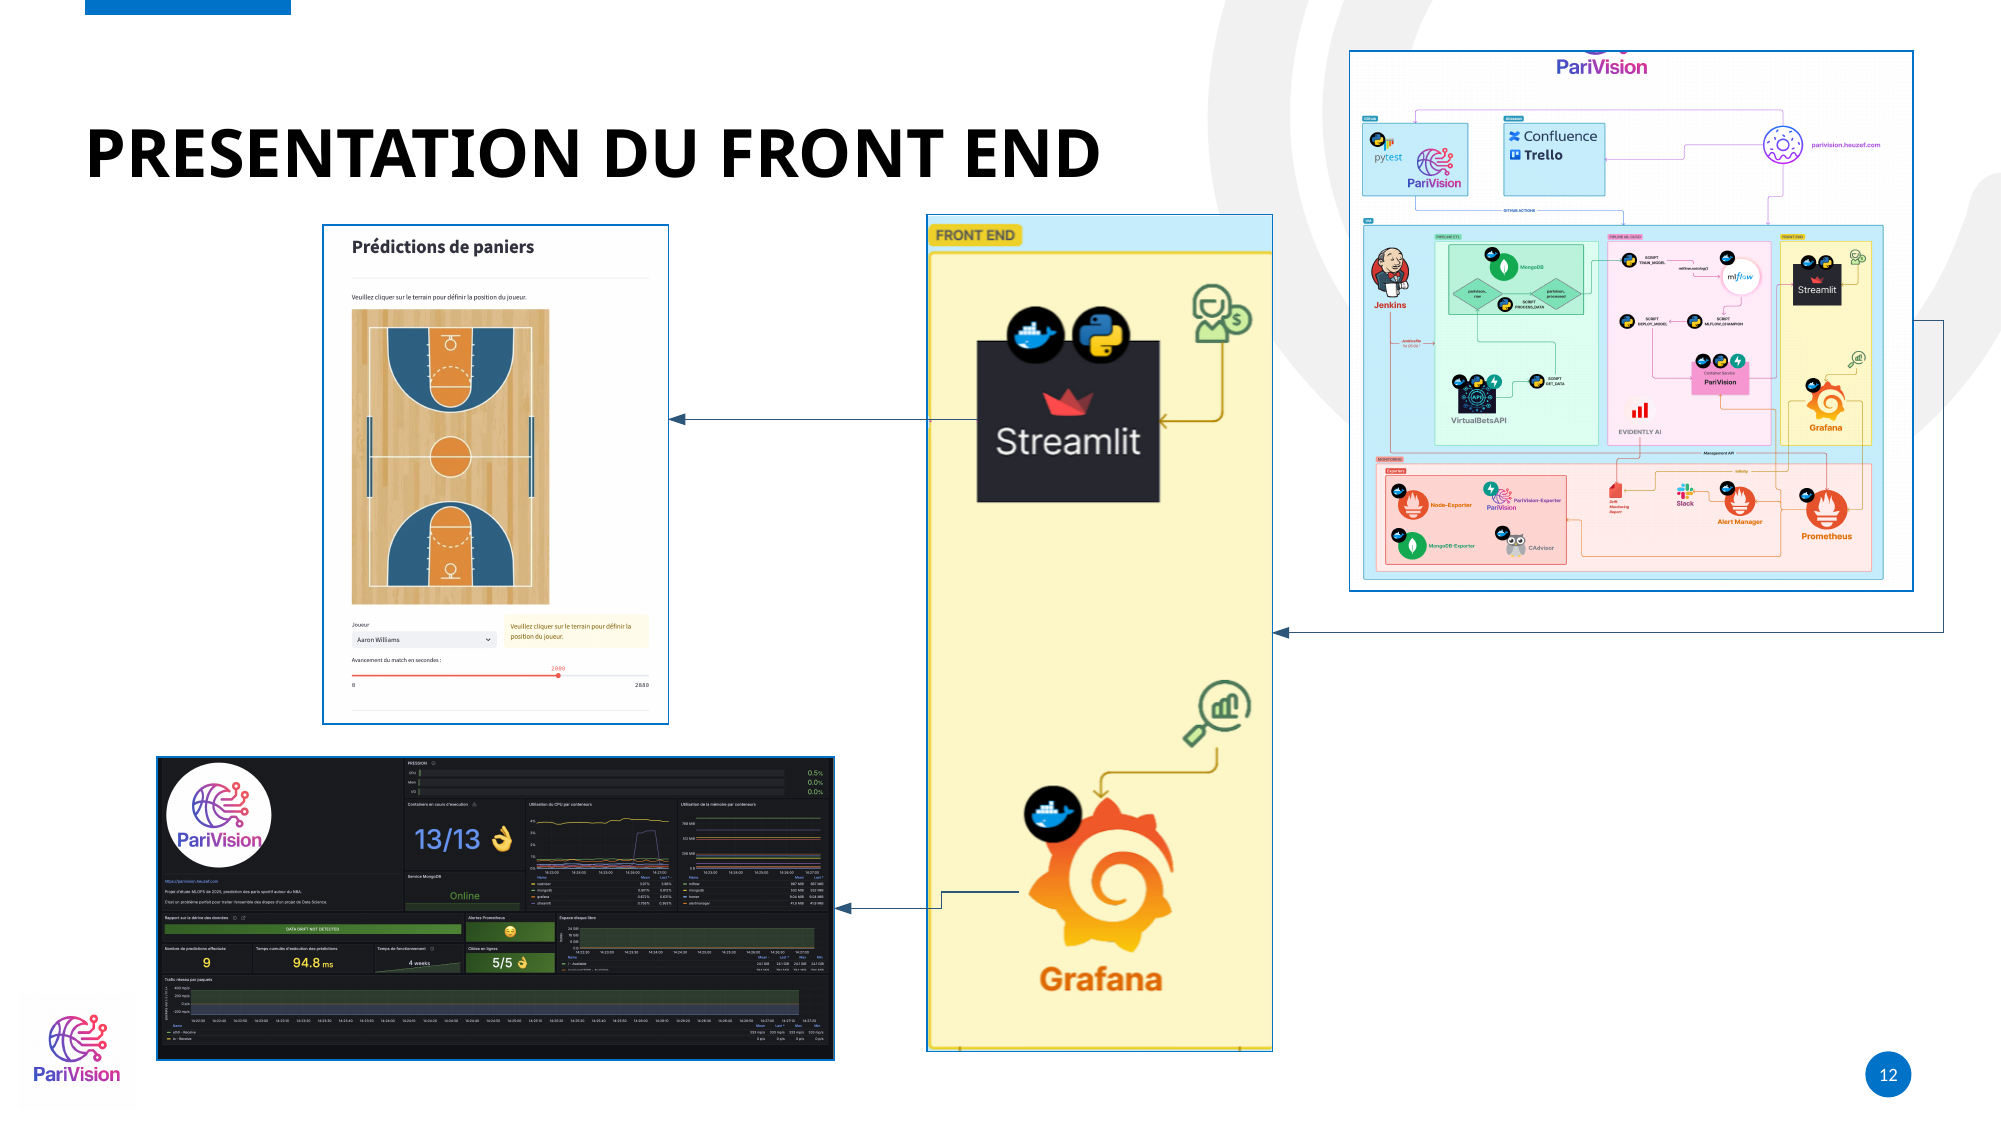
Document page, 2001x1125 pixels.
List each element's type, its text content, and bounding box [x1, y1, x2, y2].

title Presentation du FRONT END [84, 40, 1914, 192]
picture [927, 215, 1272, 1051]
text_box 10 [1864, 1059, 1913, 1090]
picture [157, 757, 834, 1060]
picture [323, 225, 668, 724]
picture [1350, 51, 1913, 591]
